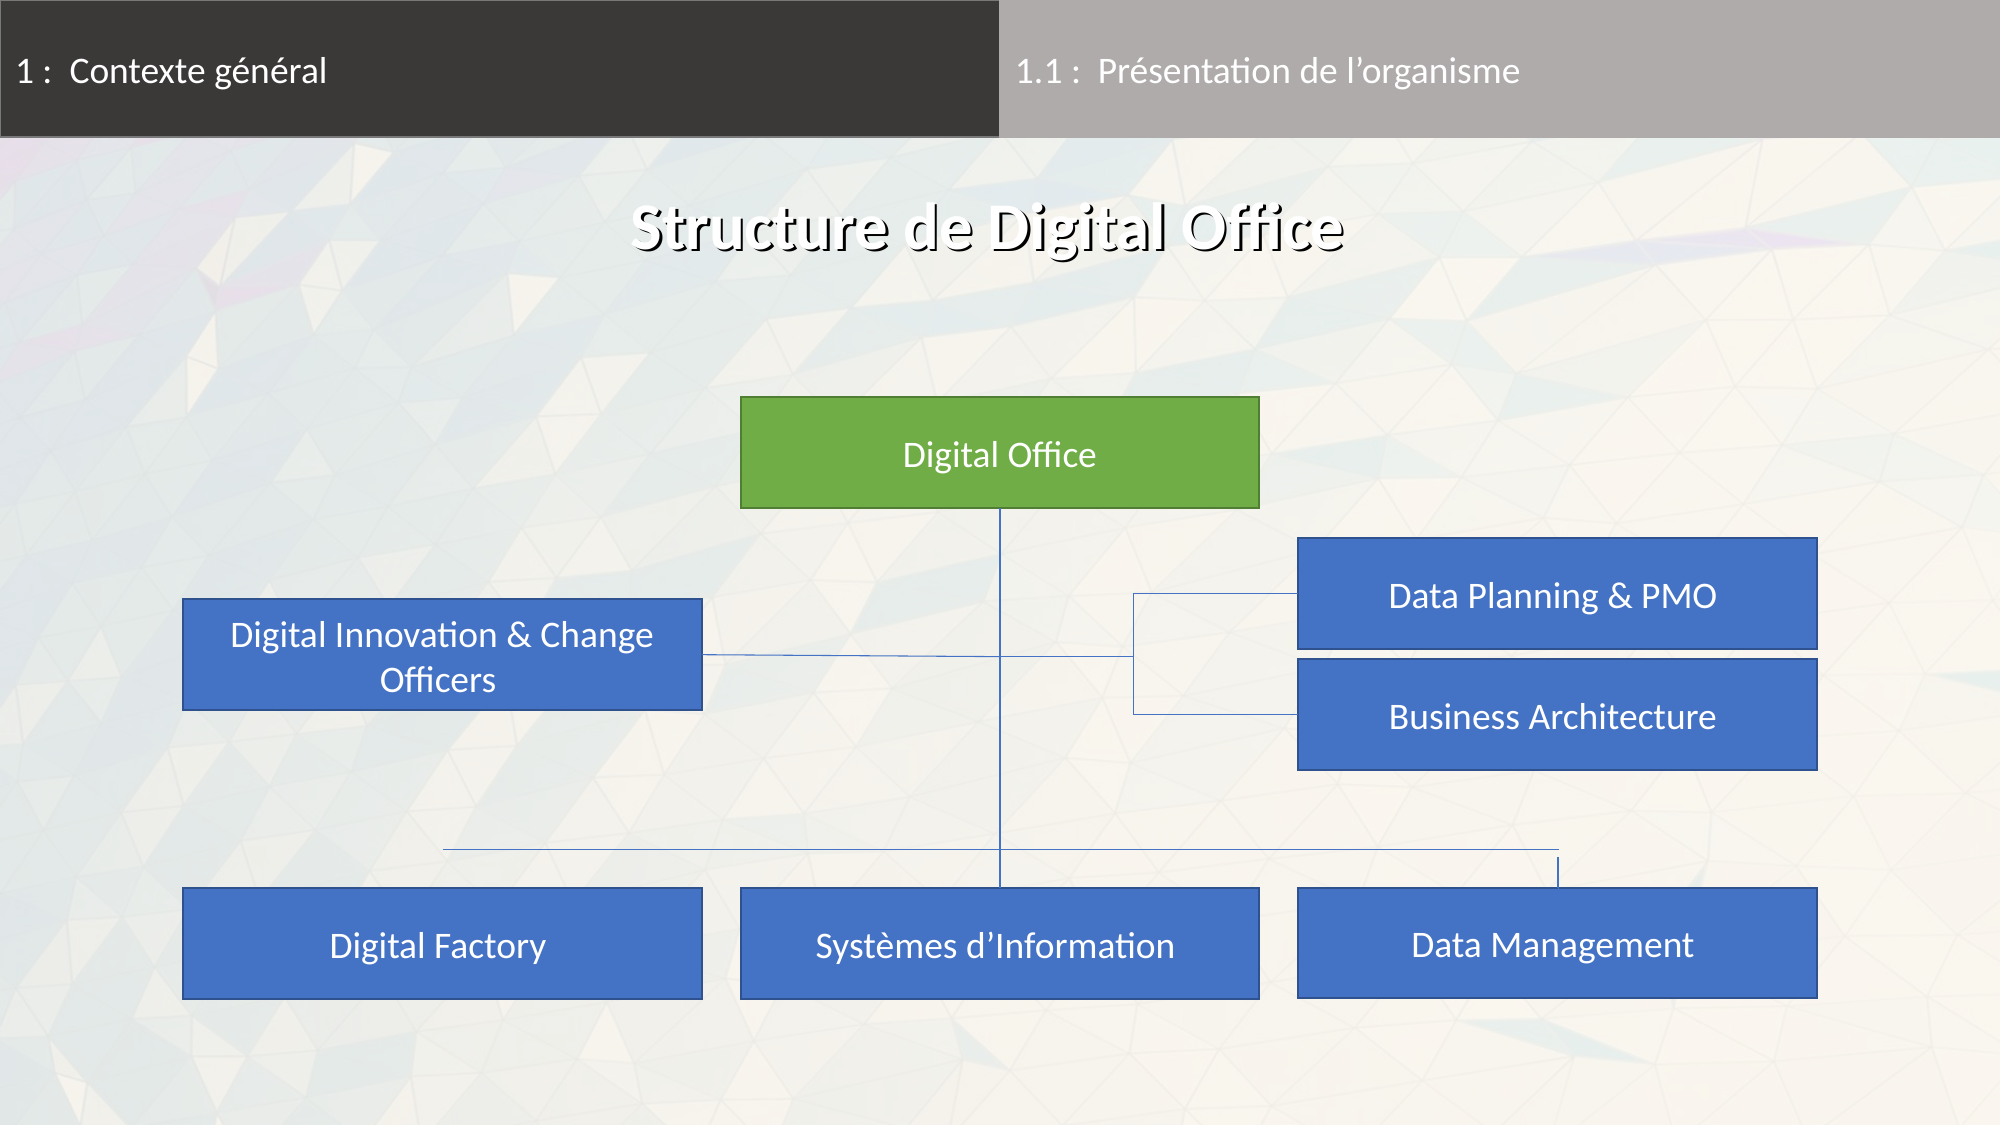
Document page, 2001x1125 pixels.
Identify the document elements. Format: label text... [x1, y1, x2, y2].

text_box Digital Factory [183, 888, 702, 999]
text_box Systèmes d’Information [741, 888, 1259, 999]
text_box Data Management [1298, 888, 1817, 998]
text_box Structure de Digital Office [173, 174, 1802, 271]
text_box Digital Innovation & Change Officers [183, 599, 702, 710]
text_box Data Planning & PMO [1298, 538, 1817, 649]
text_box Business Architecture [1298, 659, 1817, 770]
text_box 1.1 : Présentation de l’organisme [1000, 0, 2000, 137]
text_box 1 : Contexte général [0, 0, 1000, 137]
text_box Digital Office [741, 397, 1259, 508]
text_box [0, 137, 2000, 1125]
